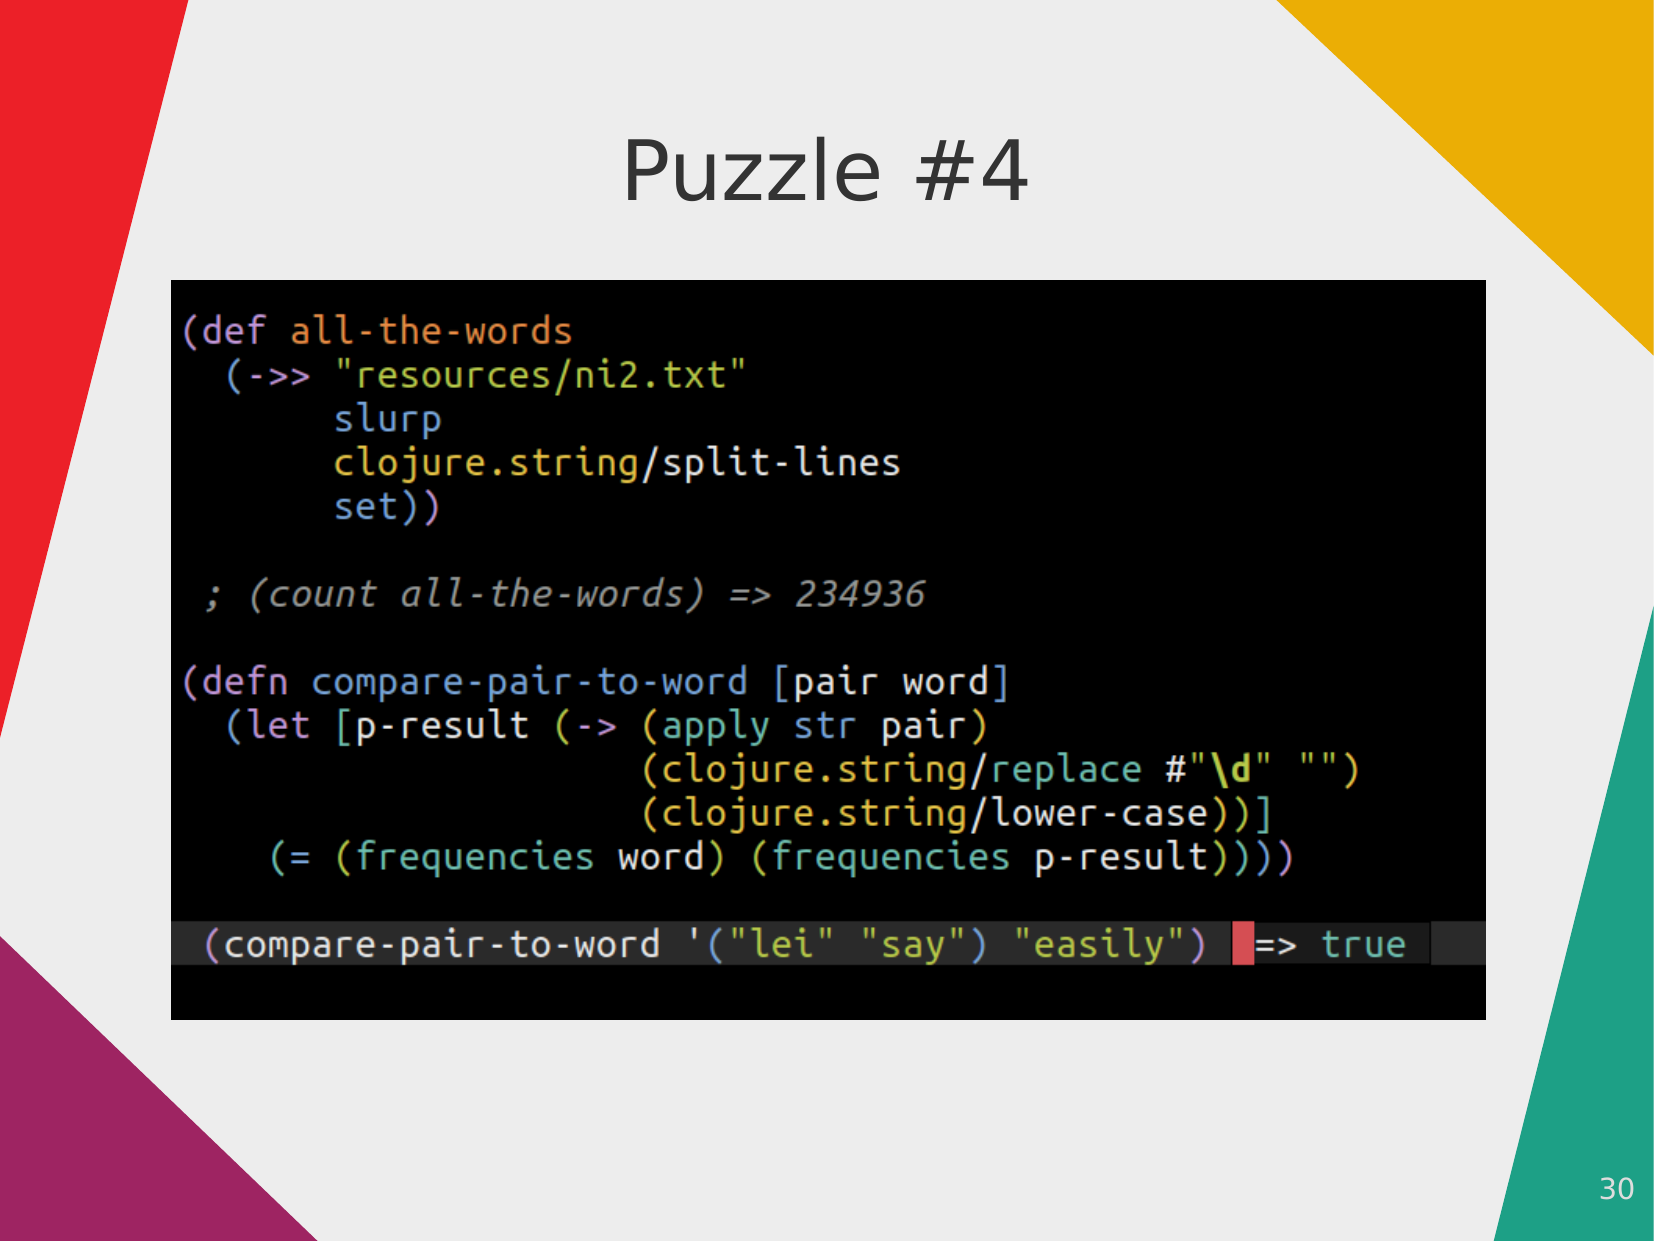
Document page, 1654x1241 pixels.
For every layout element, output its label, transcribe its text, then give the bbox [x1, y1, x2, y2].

title Puzzle #4 [114, 73, 1539, 271]
picture [171, 280, 1486, 1021]
